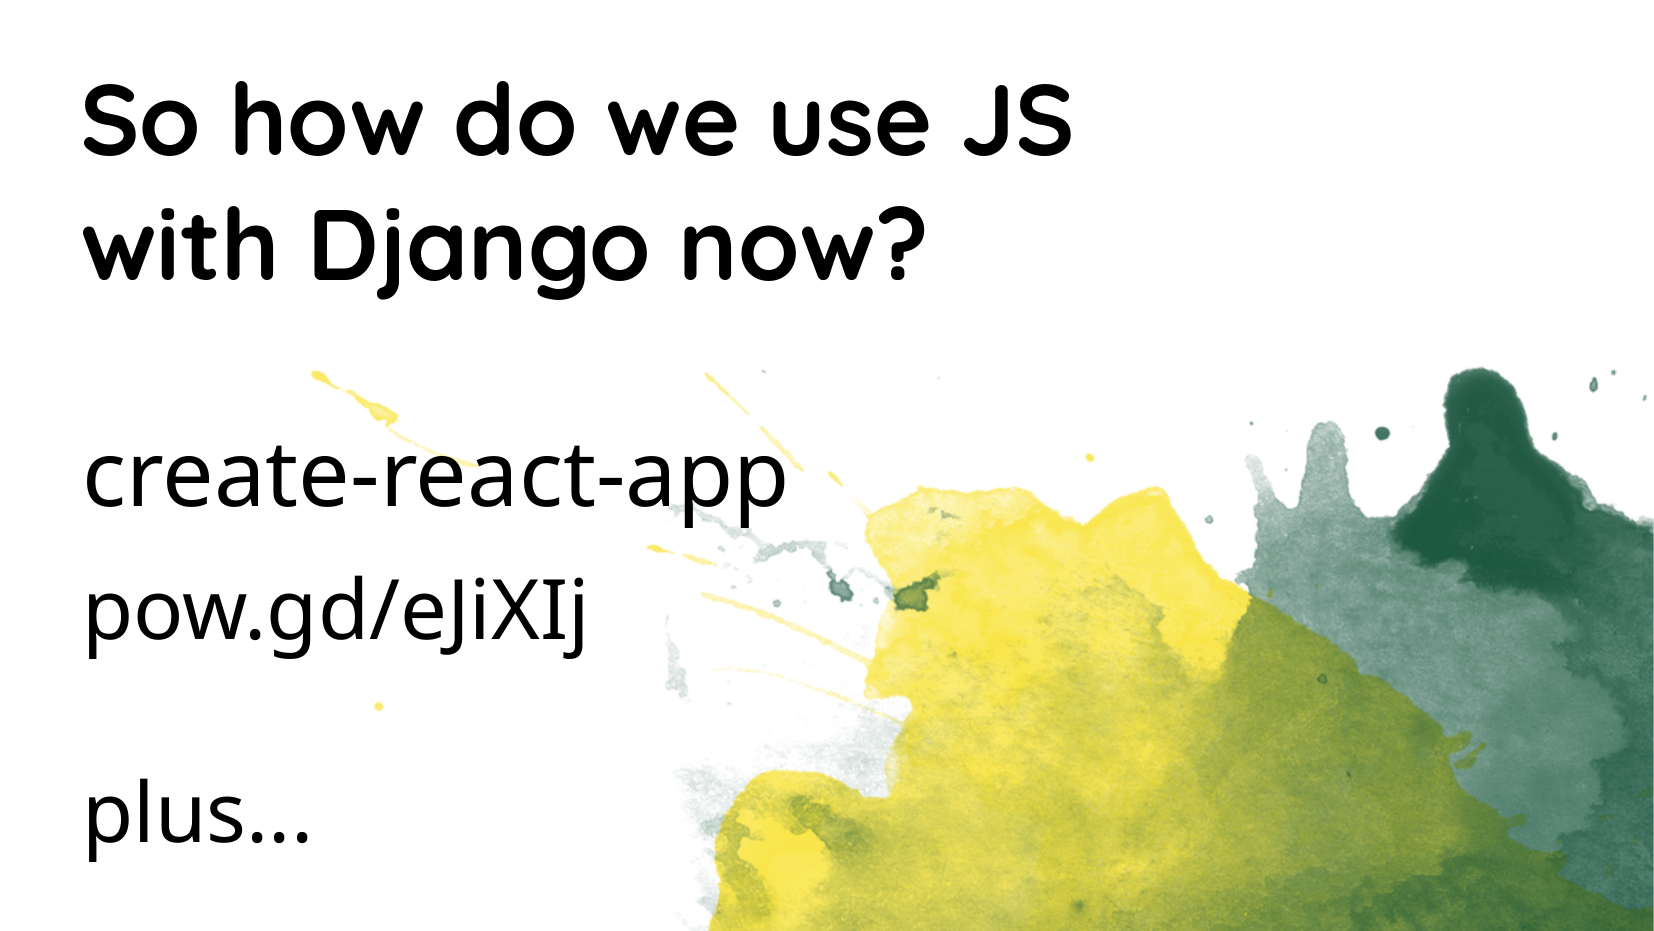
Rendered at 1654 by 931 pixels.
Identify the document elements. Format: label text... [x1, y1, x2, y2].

title So how do we use JS with Django now? [80, 55, 1569, 306]
list create-react-app pow.gd/eJiXIj plus... [82, 389, 1571, 875]
picture [0, 0, 1654, 931]
